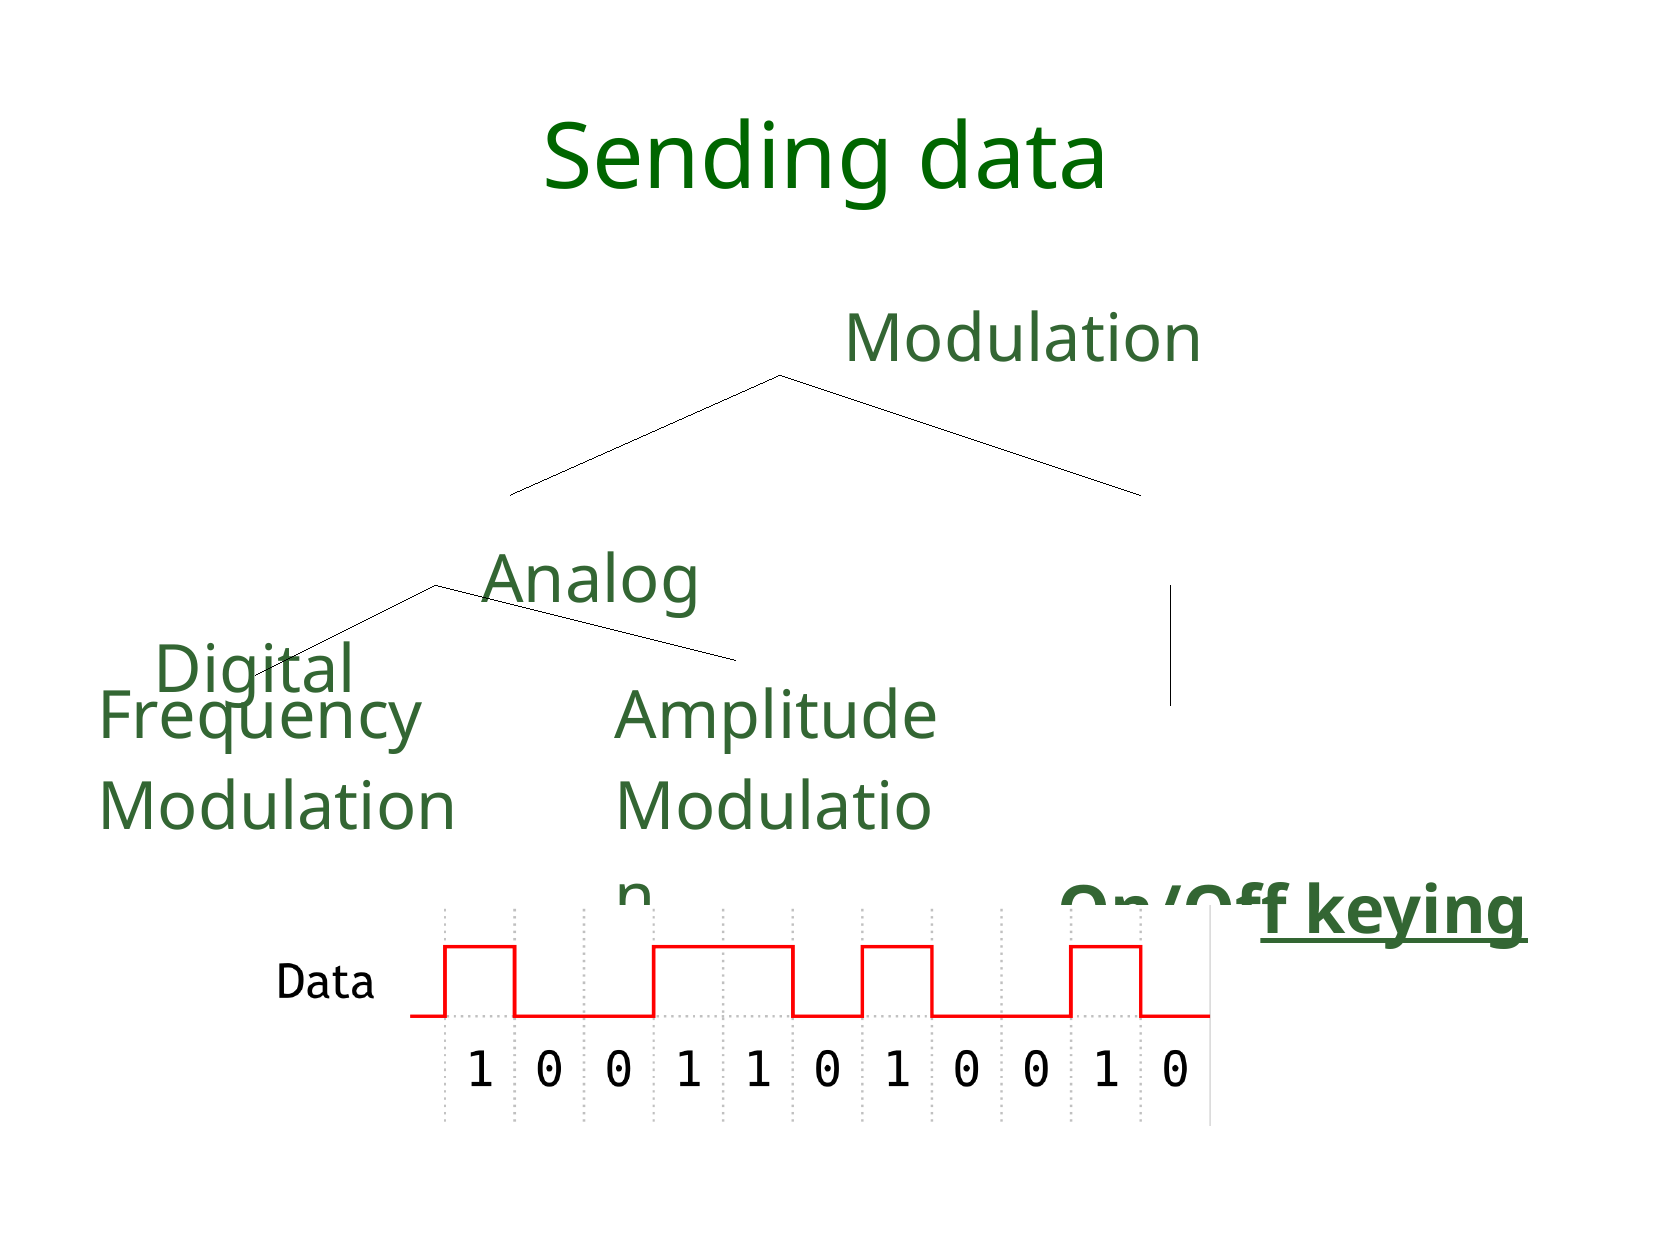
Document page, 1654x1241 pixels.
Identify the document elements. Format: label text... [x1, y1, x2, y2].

title Sending data [82, 49, 1571, 257]
list Modulation Analog Digital On/Off keying [82, 290, 1571, 1010]
text_box Amplitude Modulation [600, 660, 961, 825]
text_box Frequency Modulation [82, 660, 600, 825]
picture [10, 905, 1261, 1126]
